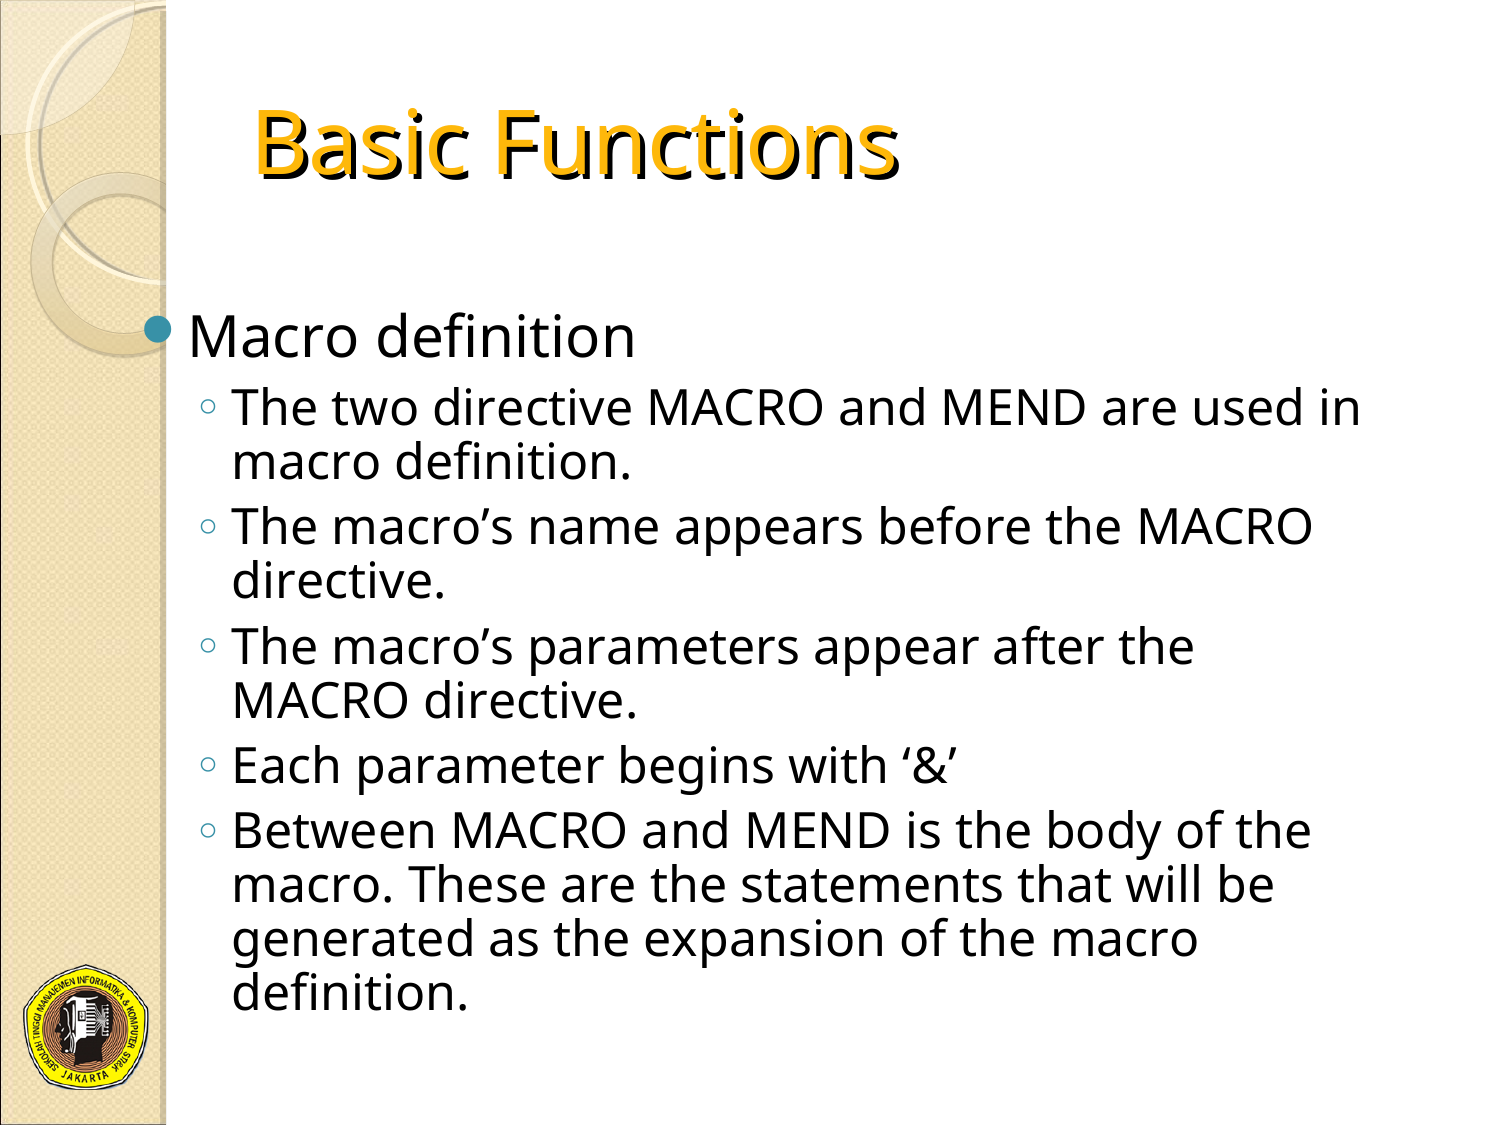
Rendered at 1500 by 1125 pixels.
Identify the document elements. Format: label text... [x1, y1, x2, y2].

picture [136, 0, 166, 4]
picture [0, 10, 166, 1125]
text_box Basic Functions [235, 45, 1466, 233]
text_box Macro definition The two directive MACRO and MEND are used in macro definition. The macro’s name appears before the MACRO directive. The macro’s parameters appear after the MACRO directive. Each parameter begins with ‘&’ Between MACRO and MEND is the body of the macro. These are the statements that will be generated as the expansion of the macro definition. [112, 299, 1388, 1096]
